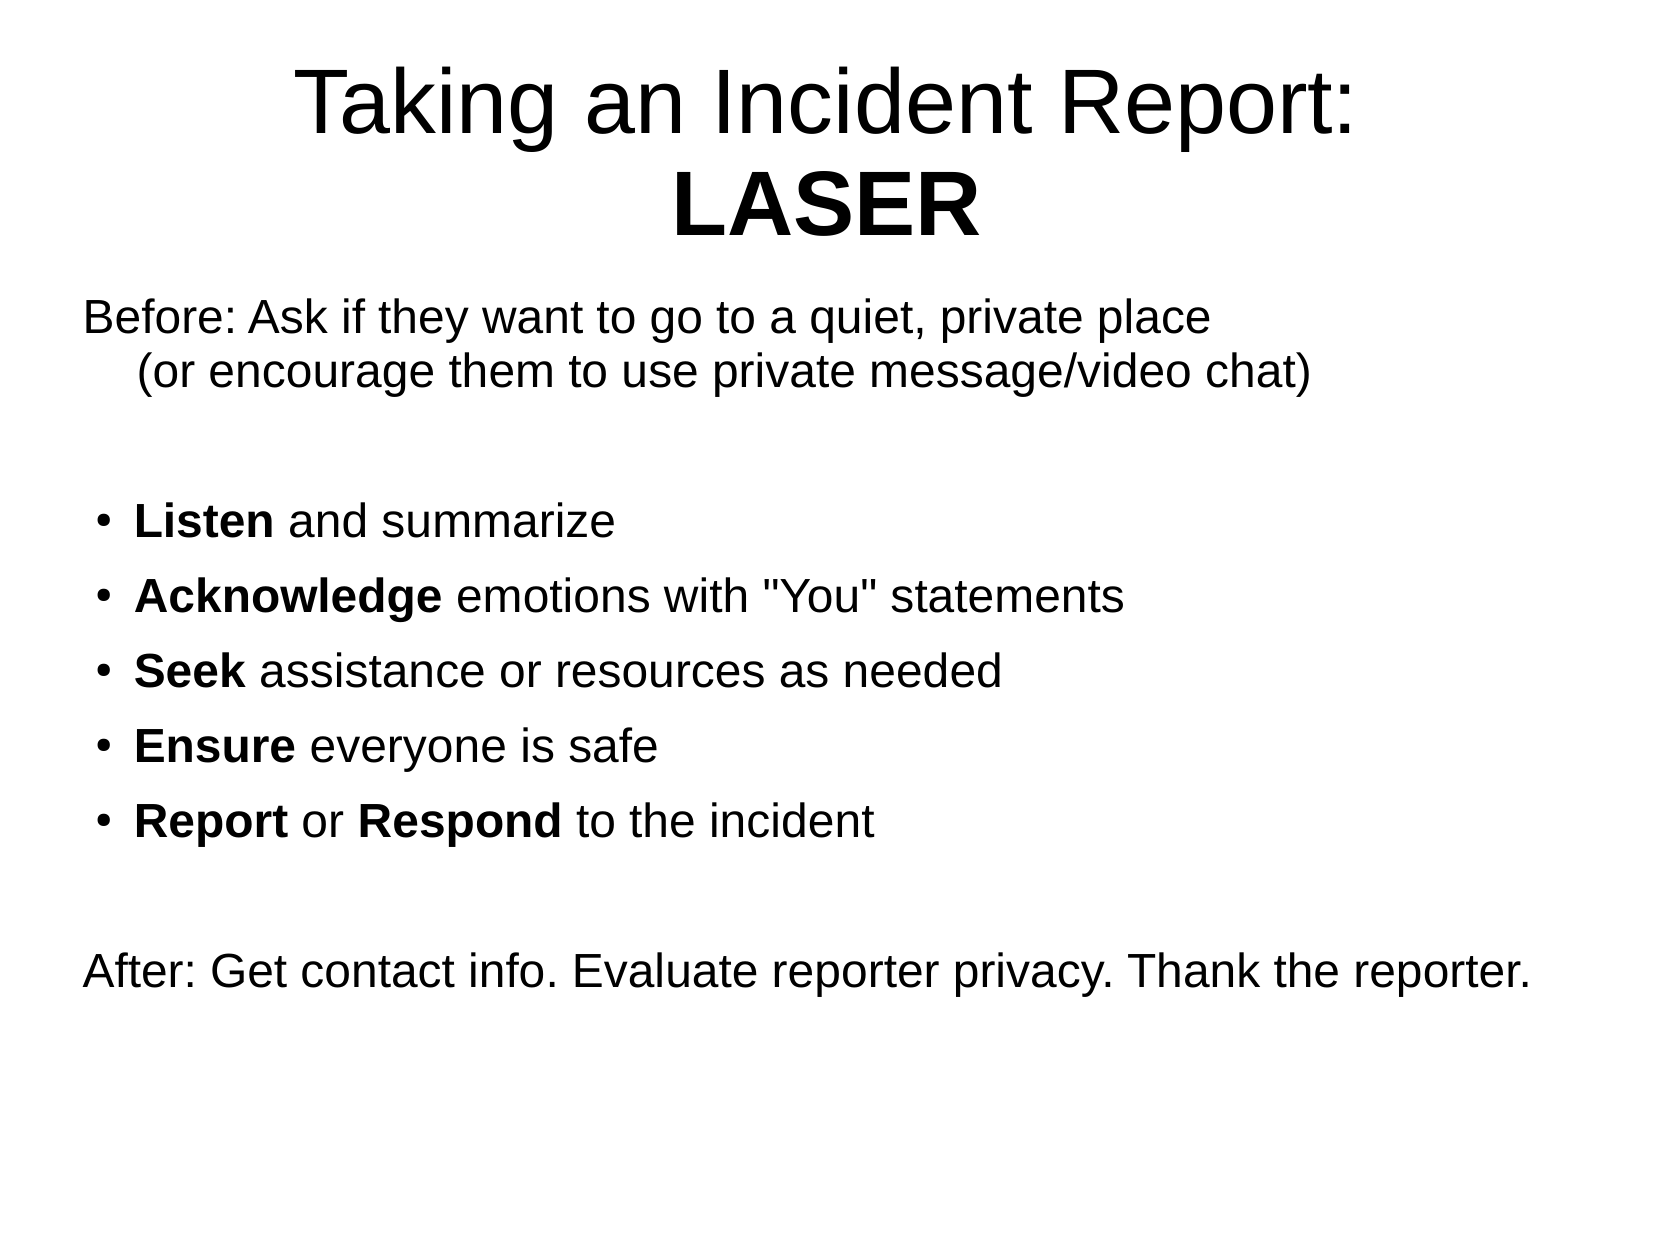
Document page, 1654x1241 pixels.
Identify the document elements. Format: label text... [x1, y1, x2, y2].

title Taking an Incident Report: LASER [82, 49, 1571, 257]
list Before: Ask if they want to go to a quiet, private place (or encourage them to use private message/video chat) Listen and summarize Acknowledge emotions with "You" statements Seek assistance or resources as needed Ensure everyone is safe Report or Respond to the incident After: Get contact info. Evaluate reporter privacy. Thank the reporter. [82, 290, 1571, 1010]
